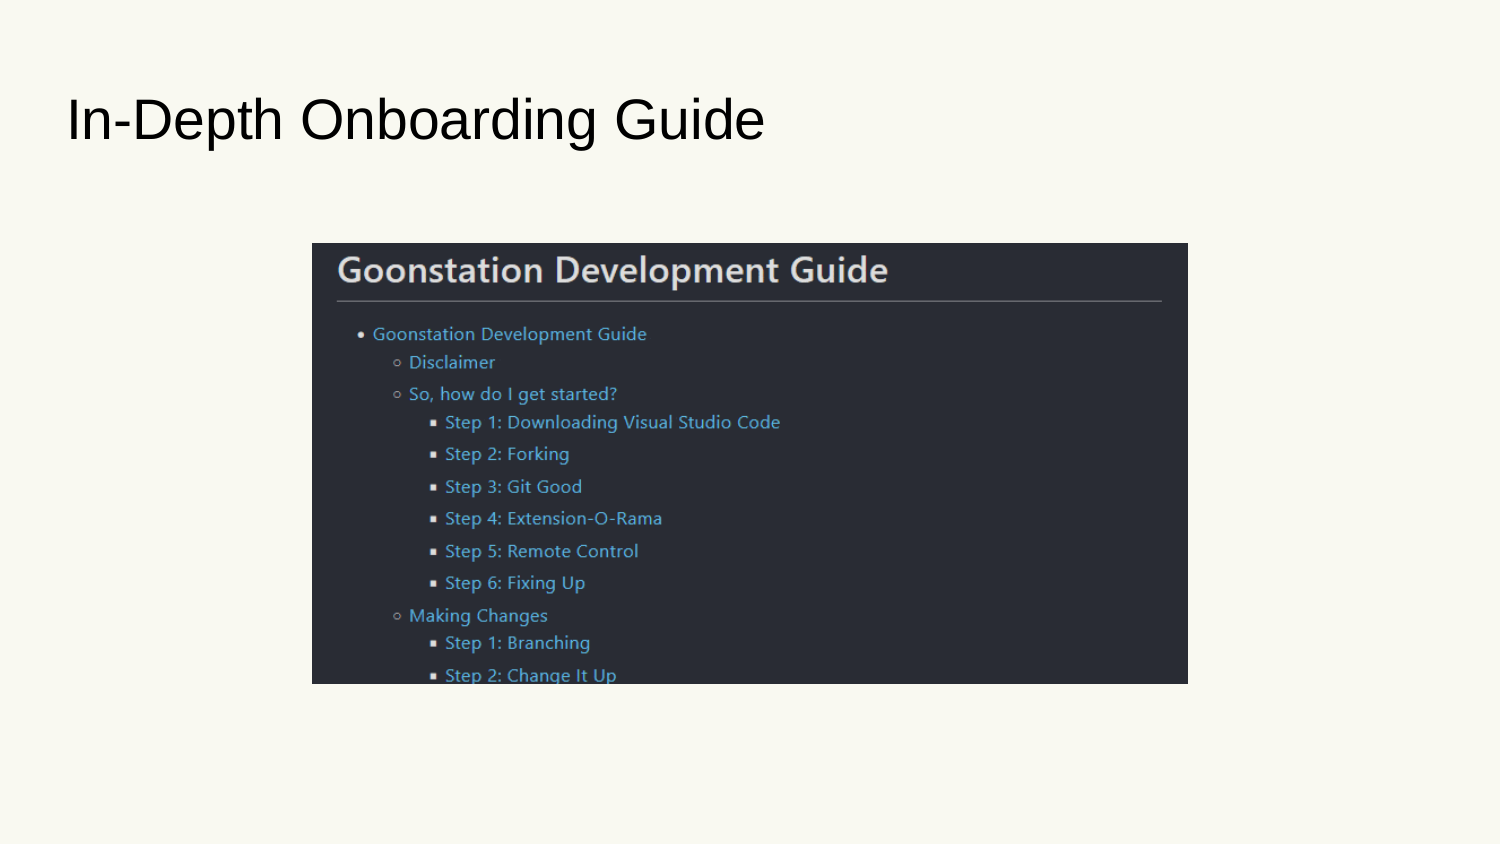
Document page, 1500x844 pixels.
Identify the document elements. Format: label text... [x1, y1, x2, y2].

title In-Depth Onboarding Guide [51, 72, 1449, 167]
picture [312, 243, 1188, 684]
